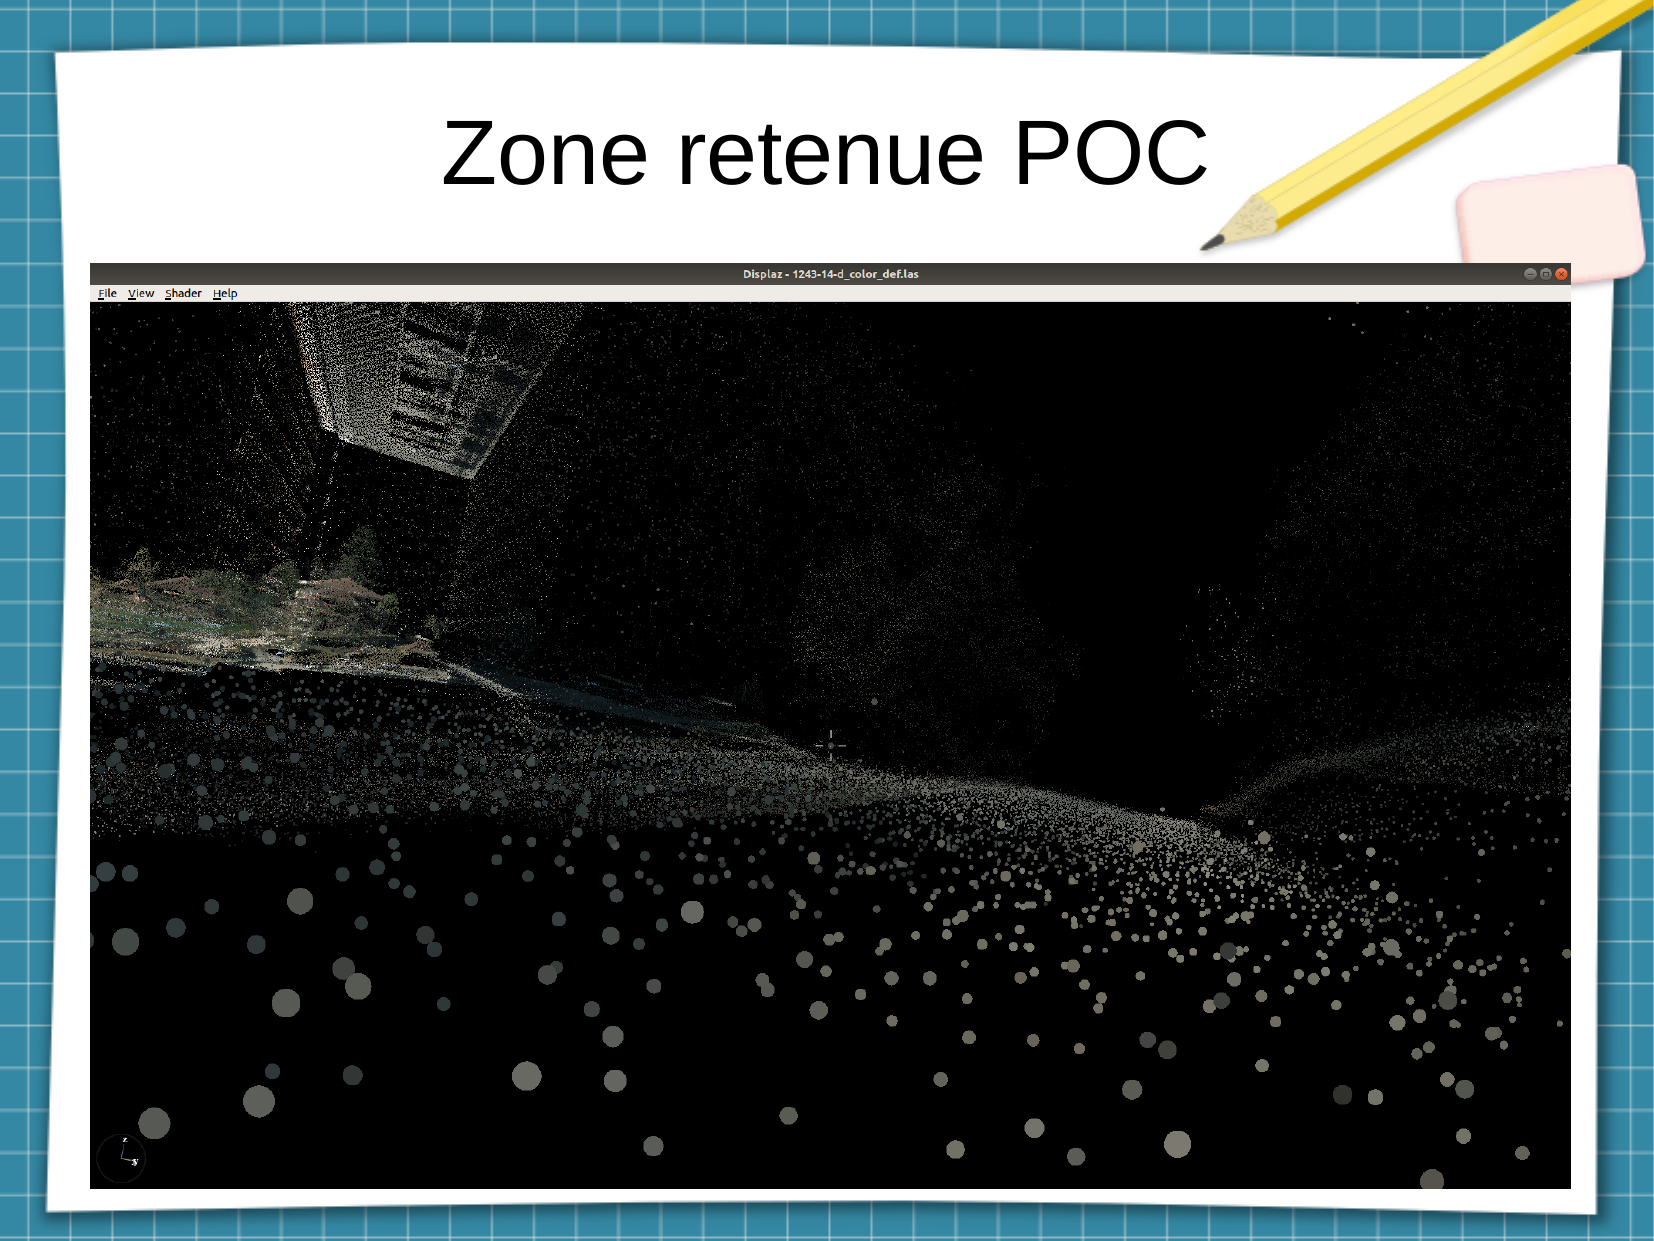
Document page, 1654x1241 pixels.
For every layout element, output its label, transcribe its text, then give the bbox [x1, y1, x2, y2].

picture [0, 0, 1654, 1241]
title Zone retenue POC [82, 49, 1571, 257]
